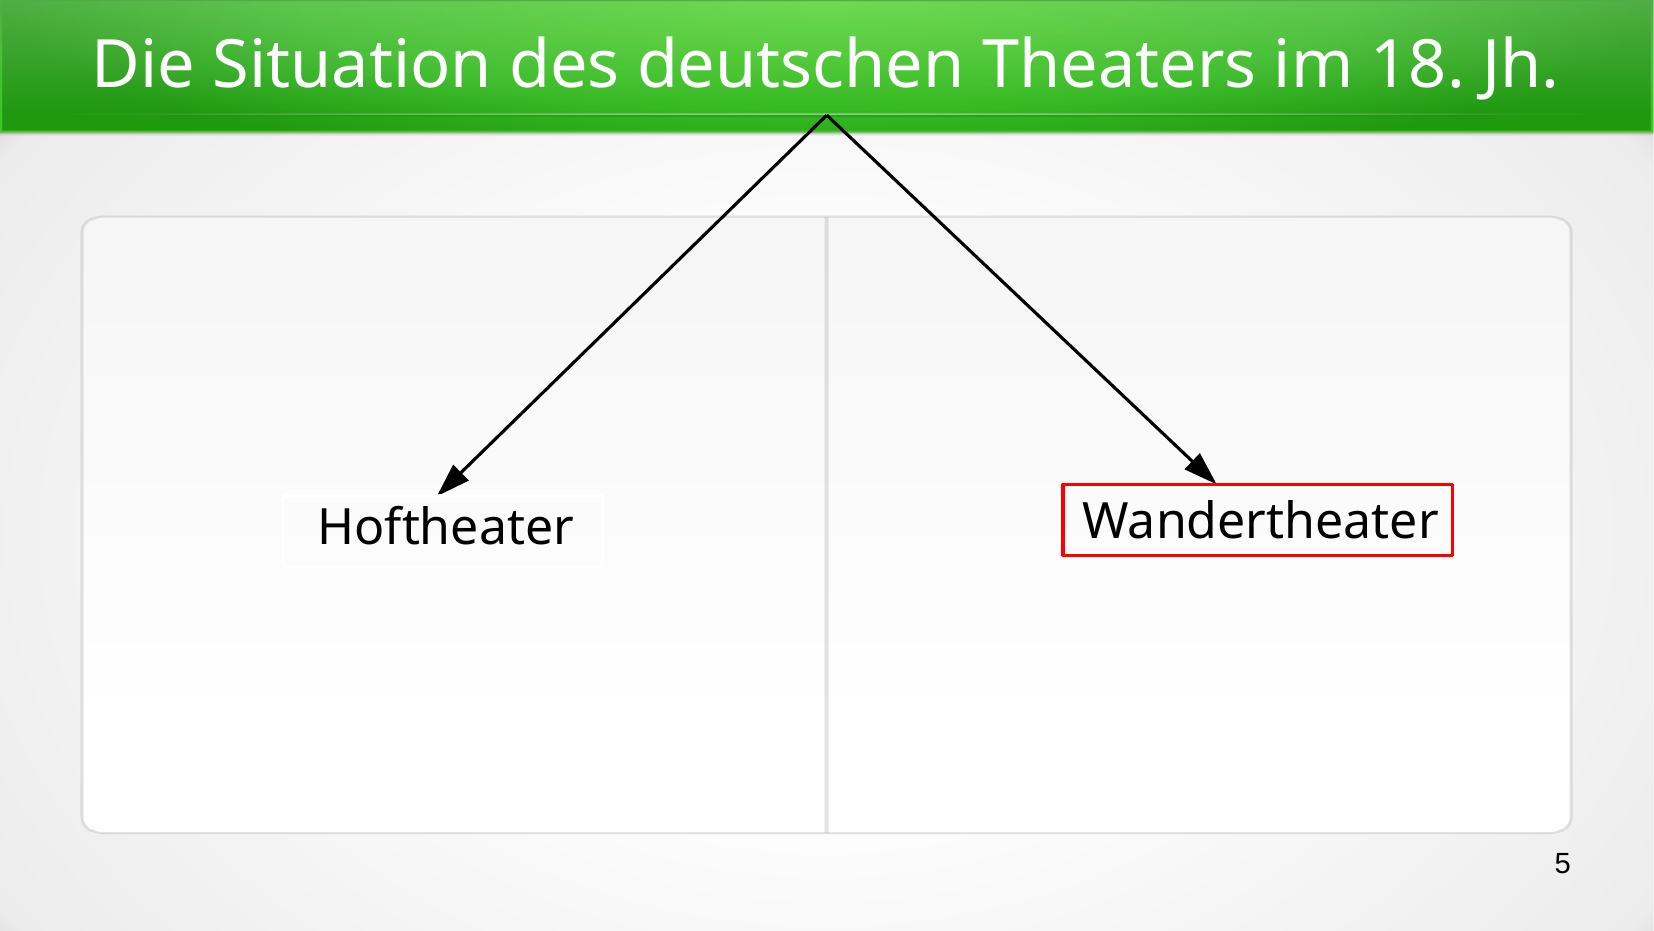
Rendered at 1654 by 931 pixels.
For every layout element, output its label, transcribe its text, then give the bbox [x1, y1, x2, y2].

picture [0, 0, 1654, 931]
list Wandertheater [897, 211, 1624, 827]
list Hoftheater [82, 217, 809, 833]
list Wandertheater [1065, 486, 1451, 554]
list Hoftheater [285, 498, 601, 565]
title Die Situation des deutschen Theaters im 18. Jh. [82, 8, 1571, 116]
